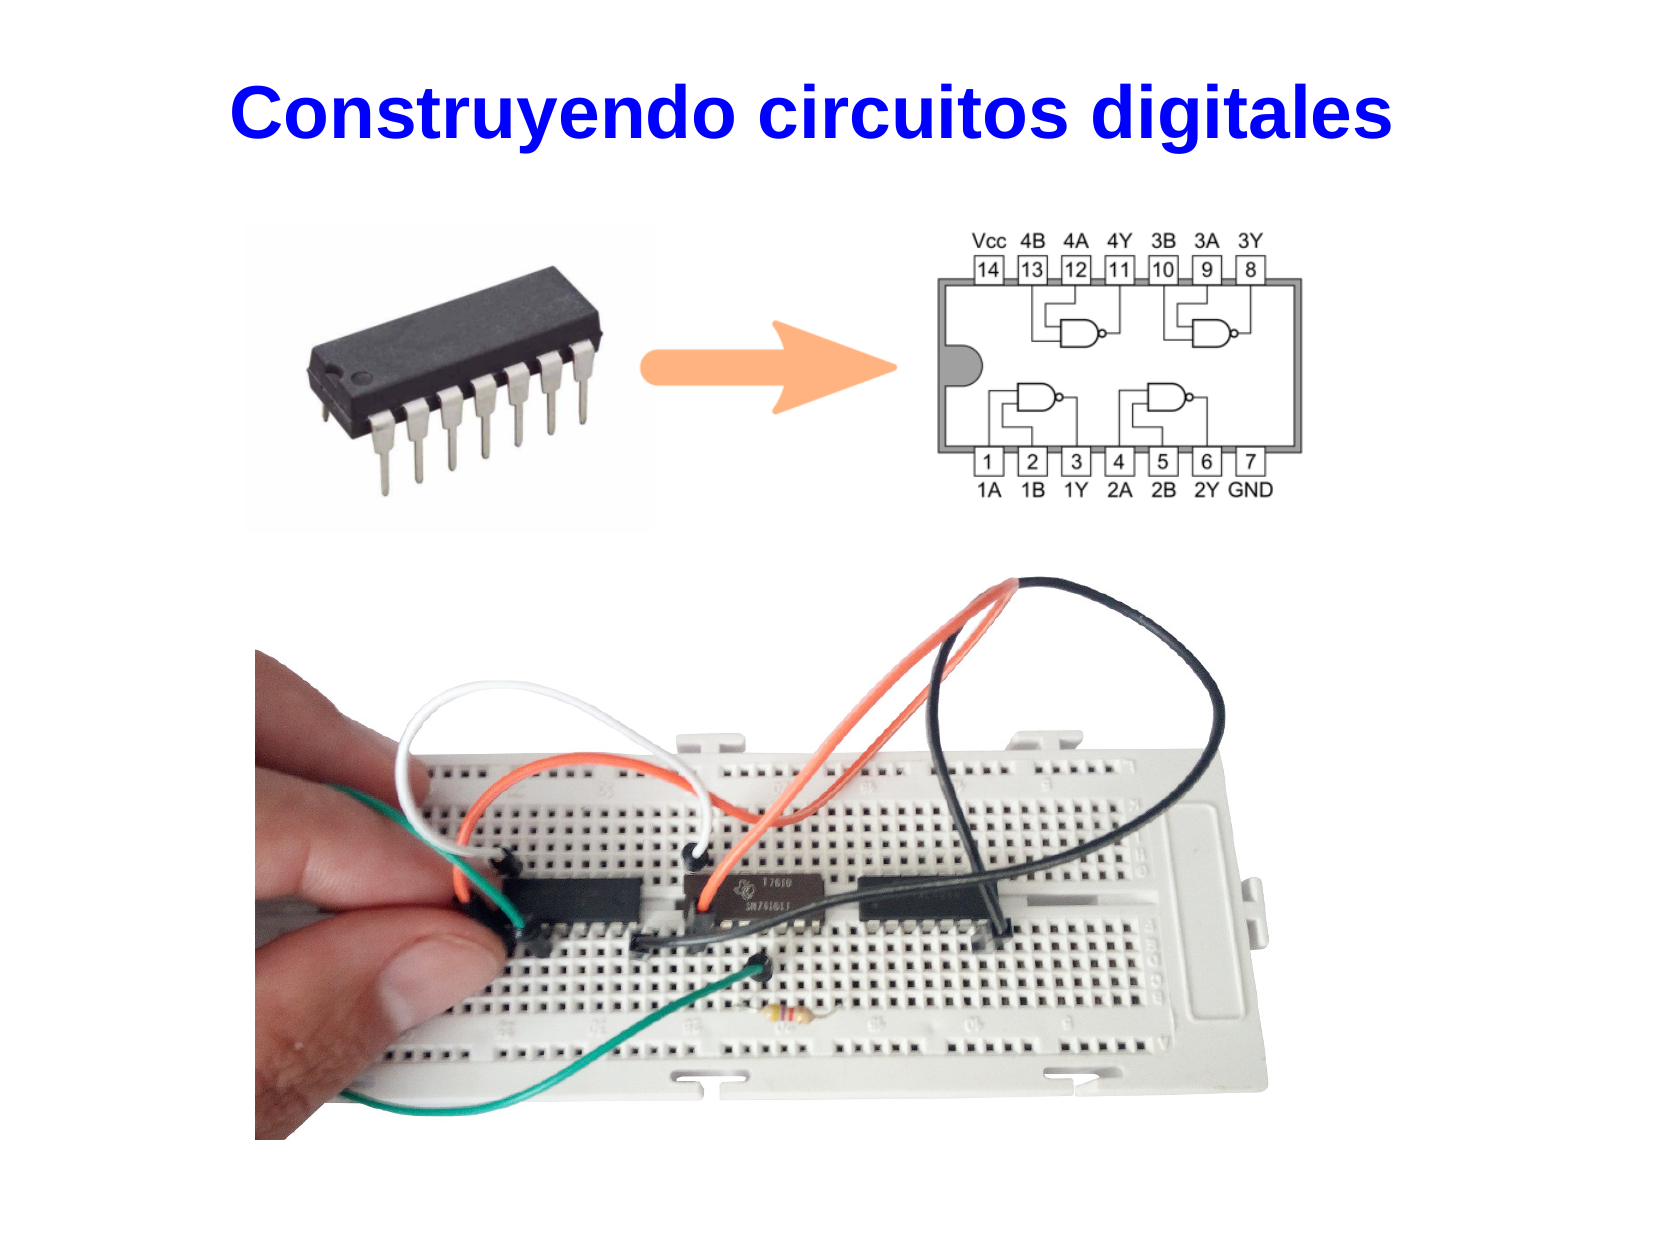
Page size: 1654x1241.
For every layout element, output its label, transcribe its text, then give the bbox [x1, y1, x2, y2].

text_box Construyendo circuitos digitales [64, 60, 1561, 166]
picture [255, 554, 1321, 1141]
picture [225, 207, 1340, 542]
